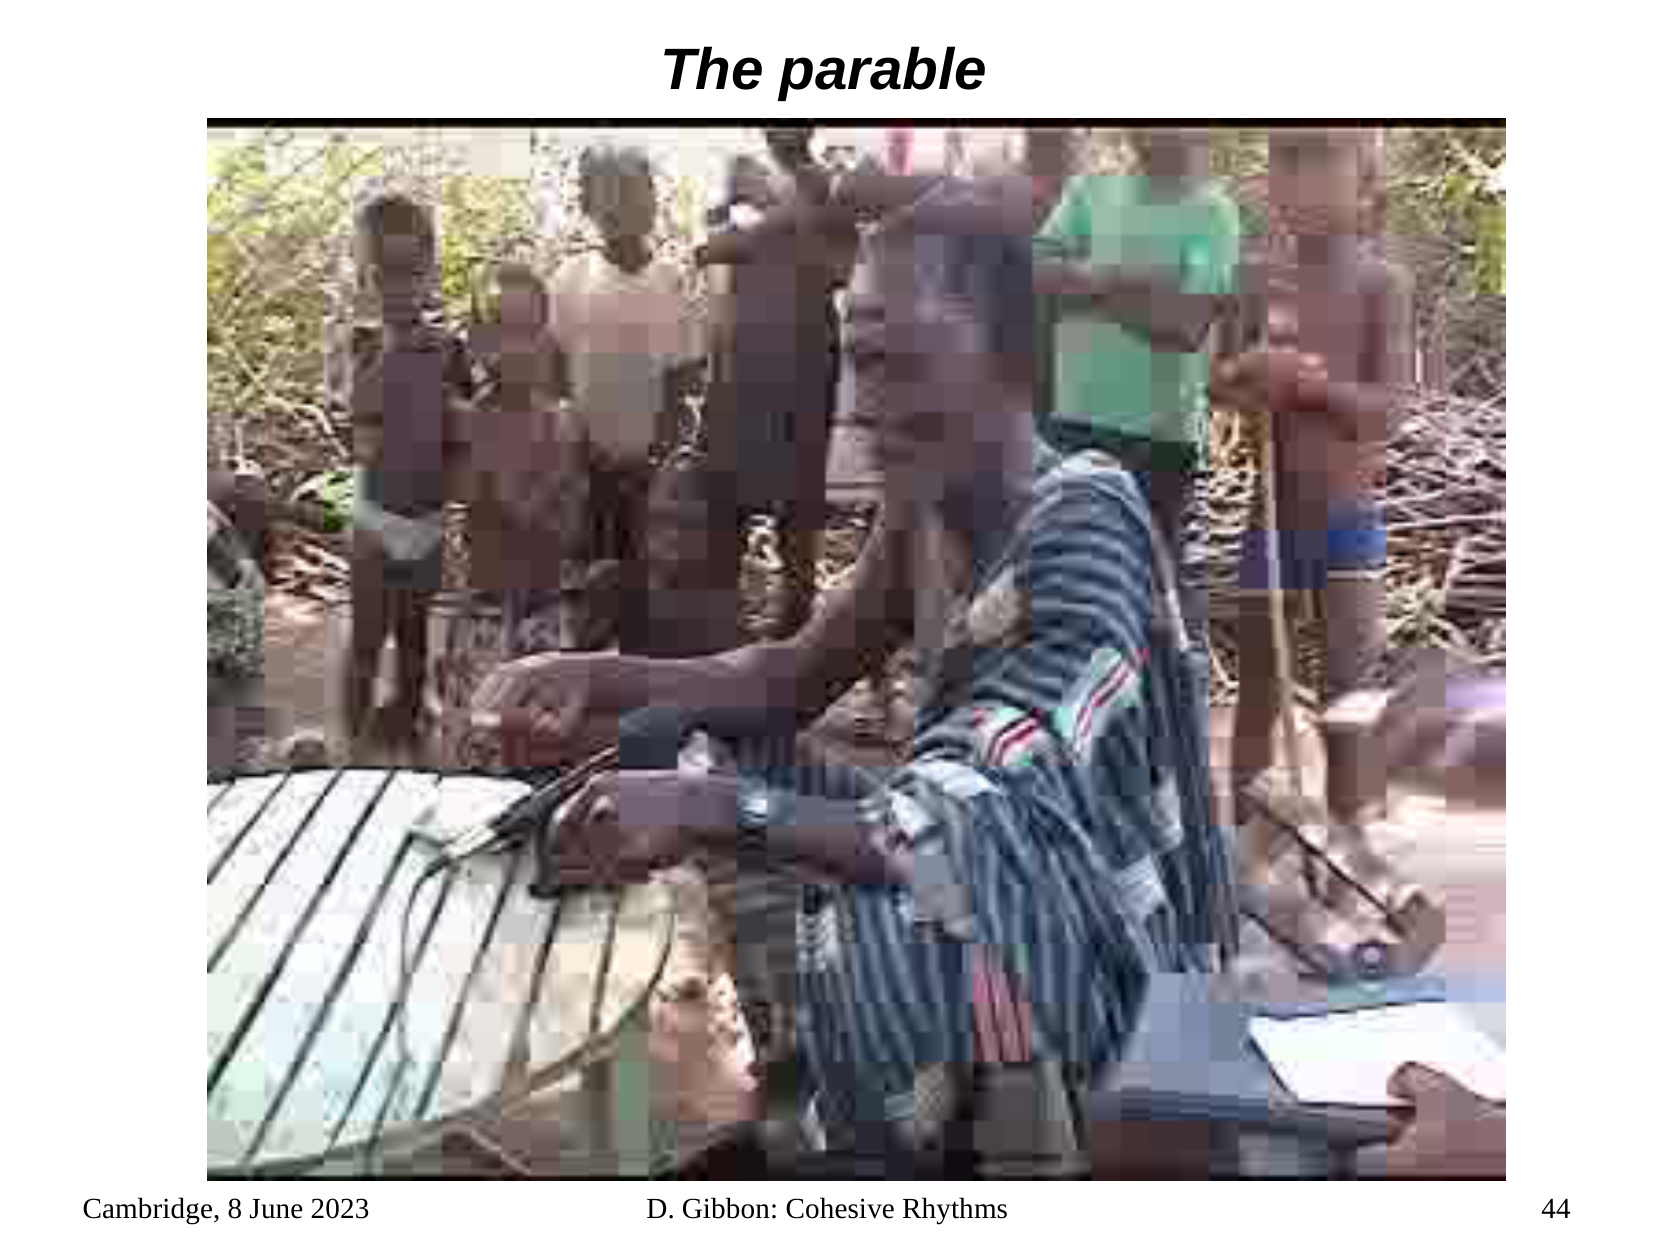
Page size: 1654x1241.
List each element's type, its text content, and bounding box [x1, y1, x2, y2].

text_box [206, 118, 1506, 1182]
title The parable [11, 19, 1636, 119]
